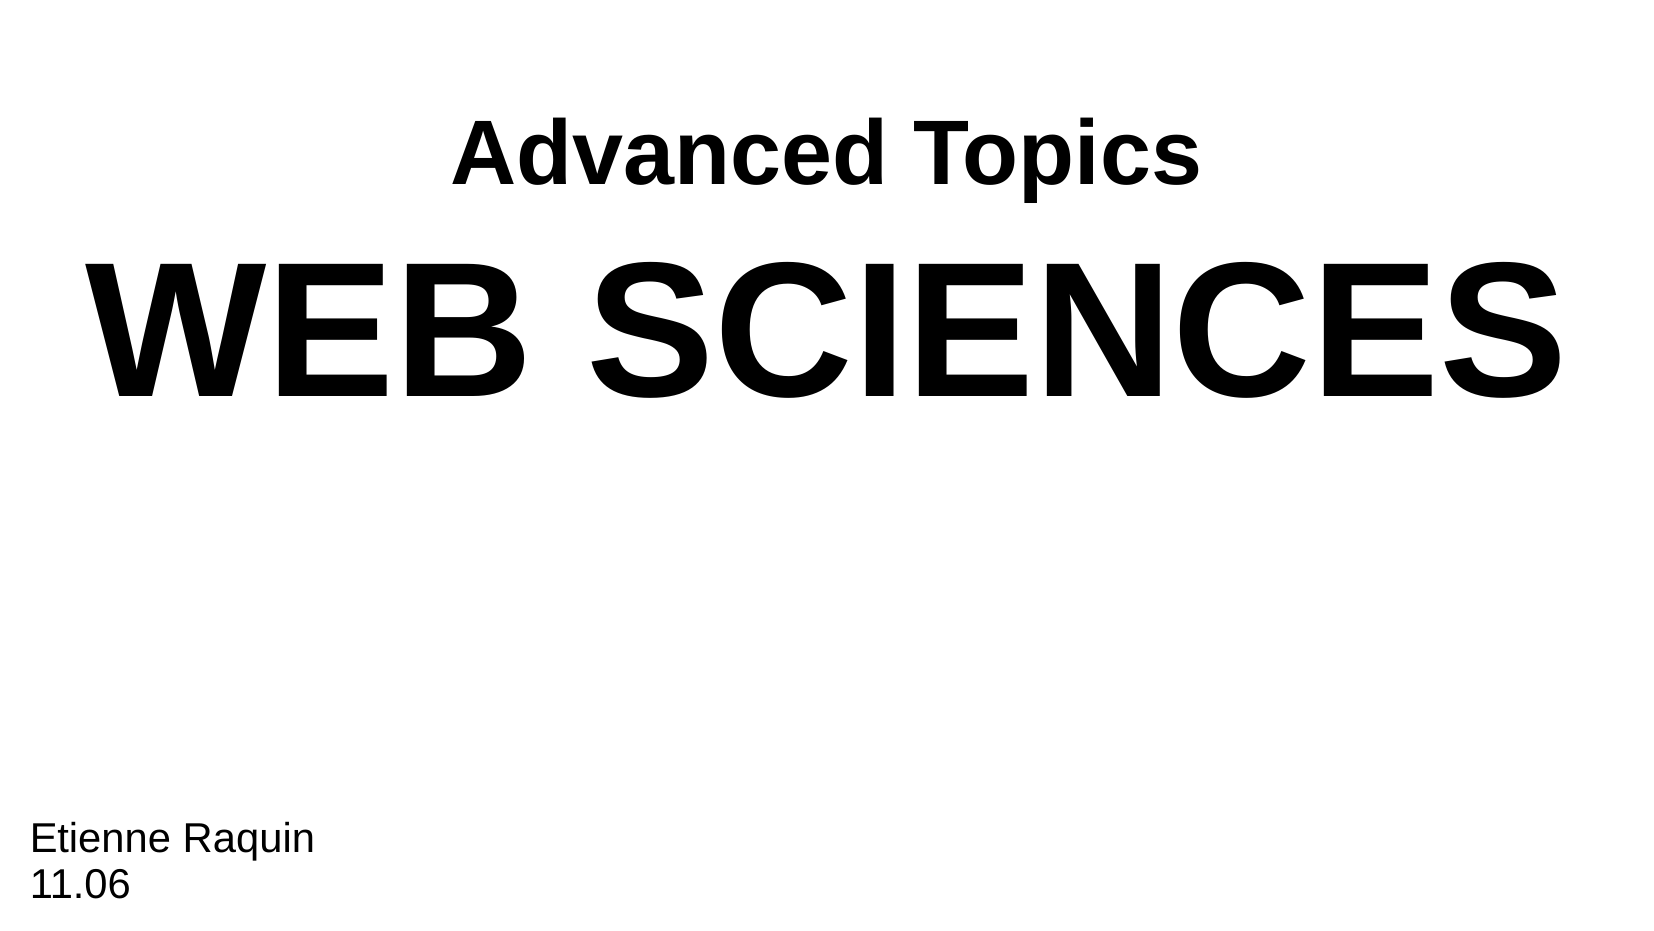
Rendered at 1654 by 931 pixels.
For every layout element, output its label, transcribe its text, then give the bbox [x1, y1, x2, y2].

title Advanced Topics [82, 75, 1571, 195]
title WEB SCIENCES [0, 195, 1654, 466]
text_box Etienne Raquin 11.06 [15, 720, 631, 916]
